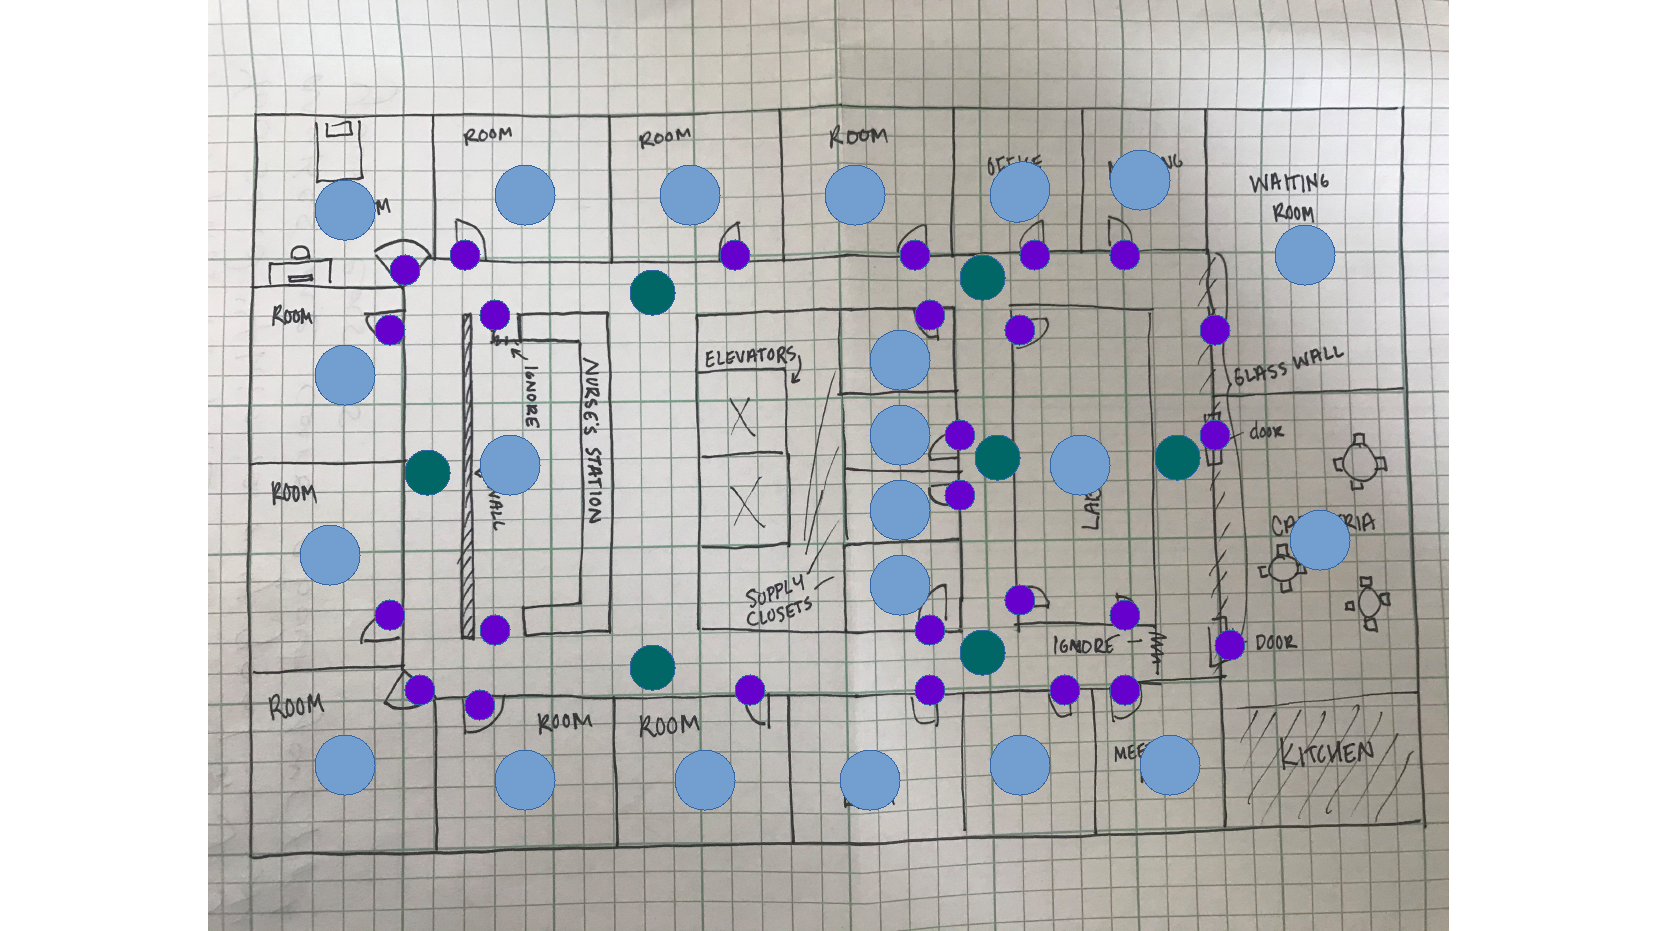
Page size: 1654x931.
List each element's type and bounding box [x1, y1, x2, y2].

text_box [315, 735, 376, 796]
text_box [1200, 419, 1231, 451]
text_box [1155, 435, 1201, 481]
text_box [960, 630, 1006, 676]
text_box [944, 479, 975, 511]
picture [208, 0, 1449, 931]
text_box [495, 165, 556, 226]
text_box [495, 750, 556, 811]
text_box [1109, 239, 1140, 271]
text_box [1004, 314, 1035, 346]
text_box [630, 645, 676, 691]
text_box [1140, 735, 1201, 796]
text_box [300, 525, 361, 586]
text_box [825, 165, 886, 226]
text_box [404, 674, 435, 706]
text_box [675, 750, 736, 811]
text_box [870, 555, 931, 616]
text_box [1275, 225, 1336, 286]
text_box [405, 450, 451, 496]
text_box [1019, 239, 1050, 271]
text_box [315, 345, 376, 406]
text_box [990, 161, 1050, 223]
text_box [914, 614, 945, 646]
text_box [390, 254, 421, 286]
text_box [479, 299, 510, 331]
text_box [464, 689, 495, 721]
text_box [1110, 150, 1171, 211]
text_box [914, 299, 945, 331]
text_box [1004, 584, 1035, 616]
text_box [480, 435, 541, 496]
text_box [870, 405, 931, 466]
text_box [375, 314, 406, 346]
text_box [630, 270, 676, 316]
text_box [315, 180, 376, 241]
text_box [975, 435, 1021, 481]
text_box [1290, 510, 1351, 571]
text_box [990, 735, 1051, 796]
text_box [480, 614, 511, 646]
text_box [960, 255, 1006, 301]
text_box [840, 750, 901, 811]
text_box [374, 599, 405, 631]
text_box [735, 674, 766, 706]
text_box [944, 419, 975, 451]
text_box [1200, 314, 1231, 346]
text_box [870, 480, 931, 541]
text_box [1050, 435, 1111, 496]
text_box [450, 239, 481, 271]
text_box [1214, 629, 1245, 661]
text_box [1049, 674, 1080, 706]
text_box [660, 165, 721, 226]
text_box [1109, 599, 1140, 631]
text_box [1110, 674, 1141, 706]
text_box [900, 239, 931, 271]
text_box [914, 674, 945, 706]
text_box [720, 239, 751, 271]
text_box [870, 330, 931, 391]
